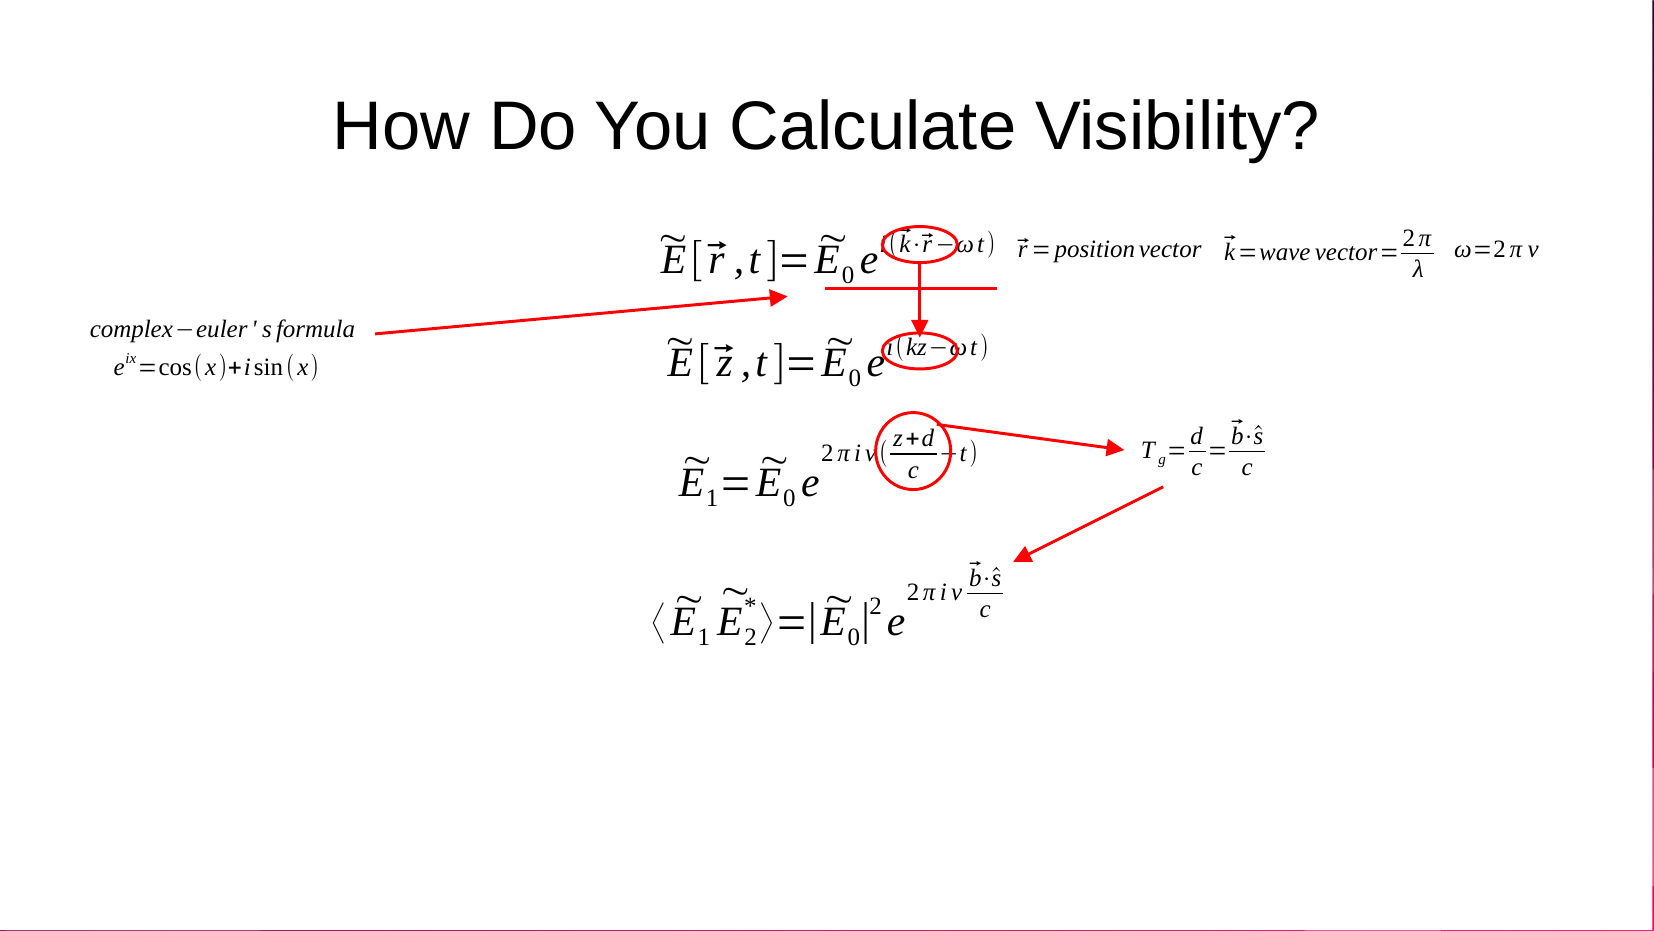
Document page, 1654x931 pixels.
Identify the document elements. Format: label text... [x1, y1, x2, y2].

chart [1453, 235, 1540, 264]
chart [1140, 417, 1267, 482]
chart [921, 226, 996, 287]
title How Do You Calculate Visibility? [88, 44, 1565, 207]
text_box [882, 226, 958, 263]
chart [663, 332, 989, 392]
chart [656, 226, 918, 289]
chart [1016, 235, 1203, 264]
chart [112, 350, 319, 384]
chart [89, 314, 356, 343]
chart [676, 424, 978, 512]
chart [1223, 223, 1436, 283]
text_box [875, 412, 951, 490]
text_box [882, 332, 958, 369]
chart [650, 559, 1005, 651]
chart [952, 424, 978, 428]
